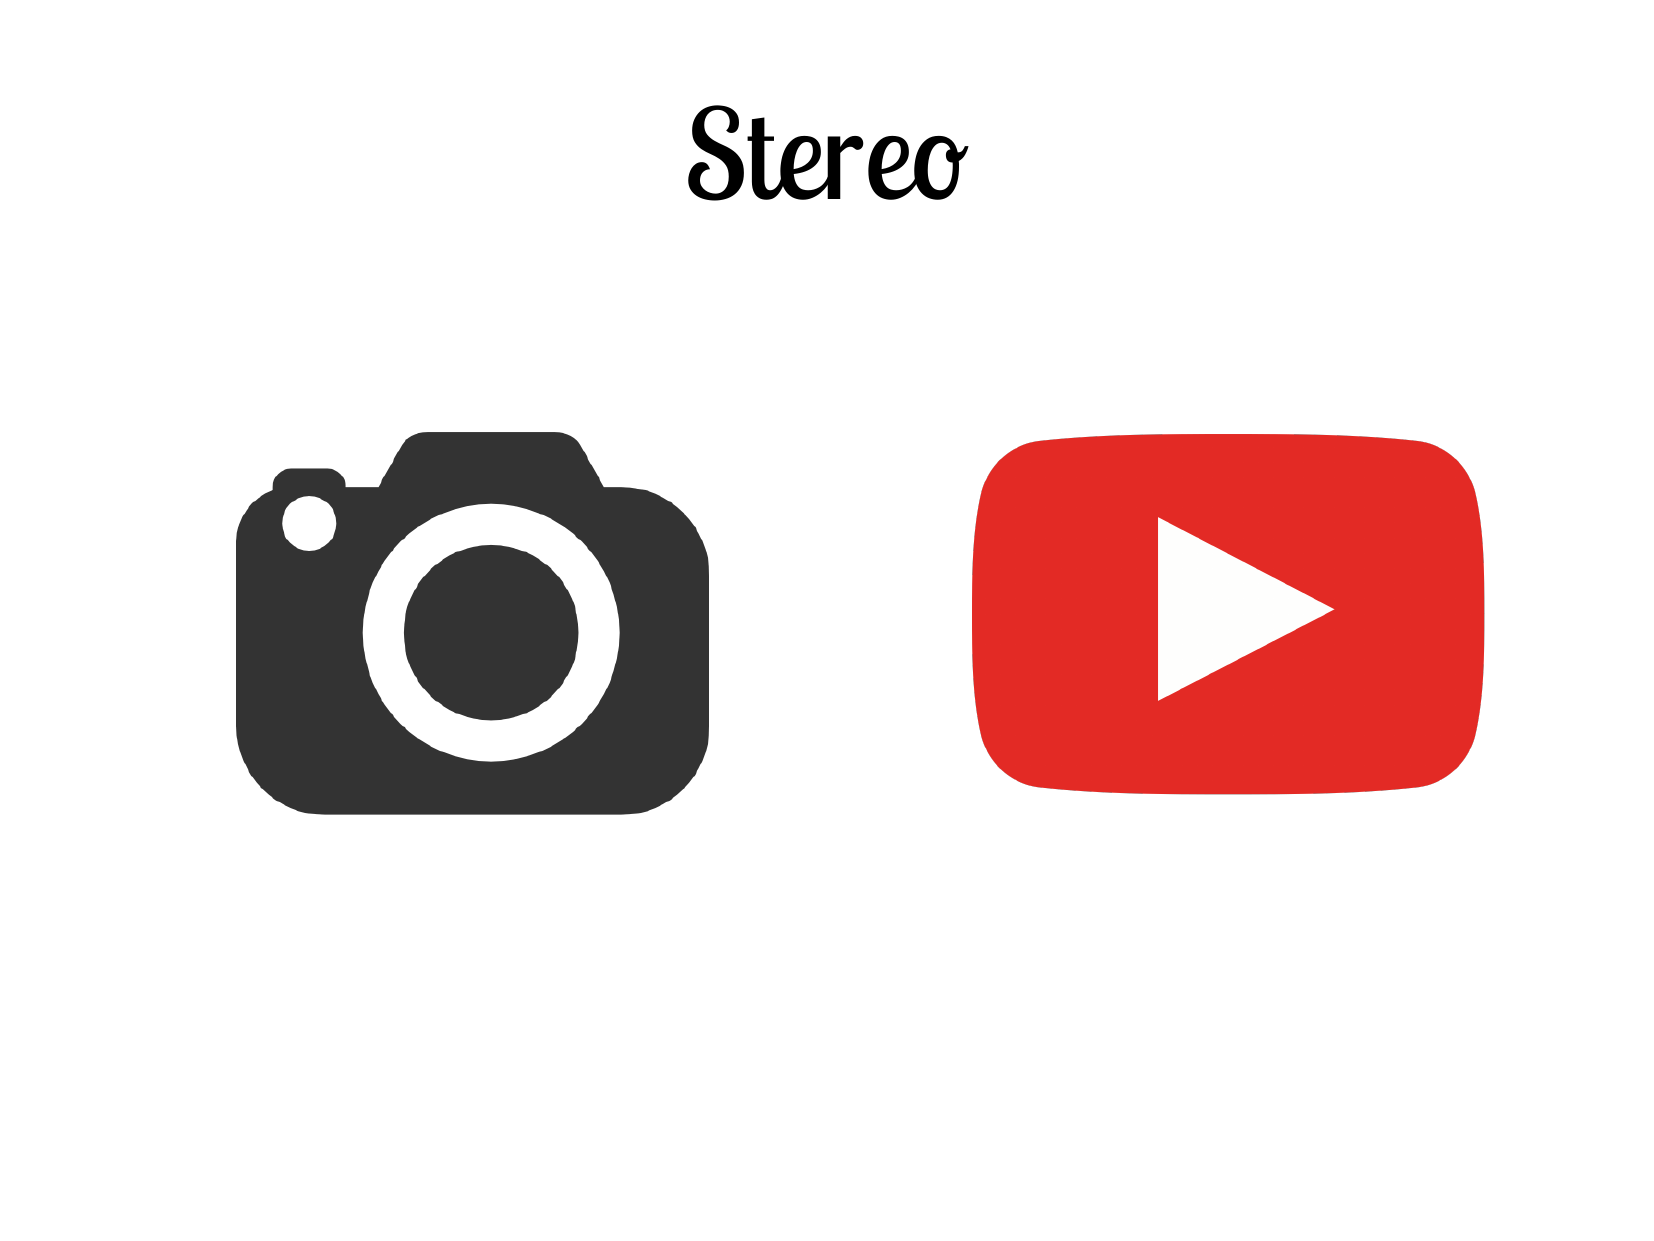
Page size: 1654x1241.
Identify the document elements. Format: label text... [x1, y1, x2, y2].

title Stereo [82, 49, 1571, 257]
picture [879, 265, 1577, 963]
picture [236, 377, 709, 851]
